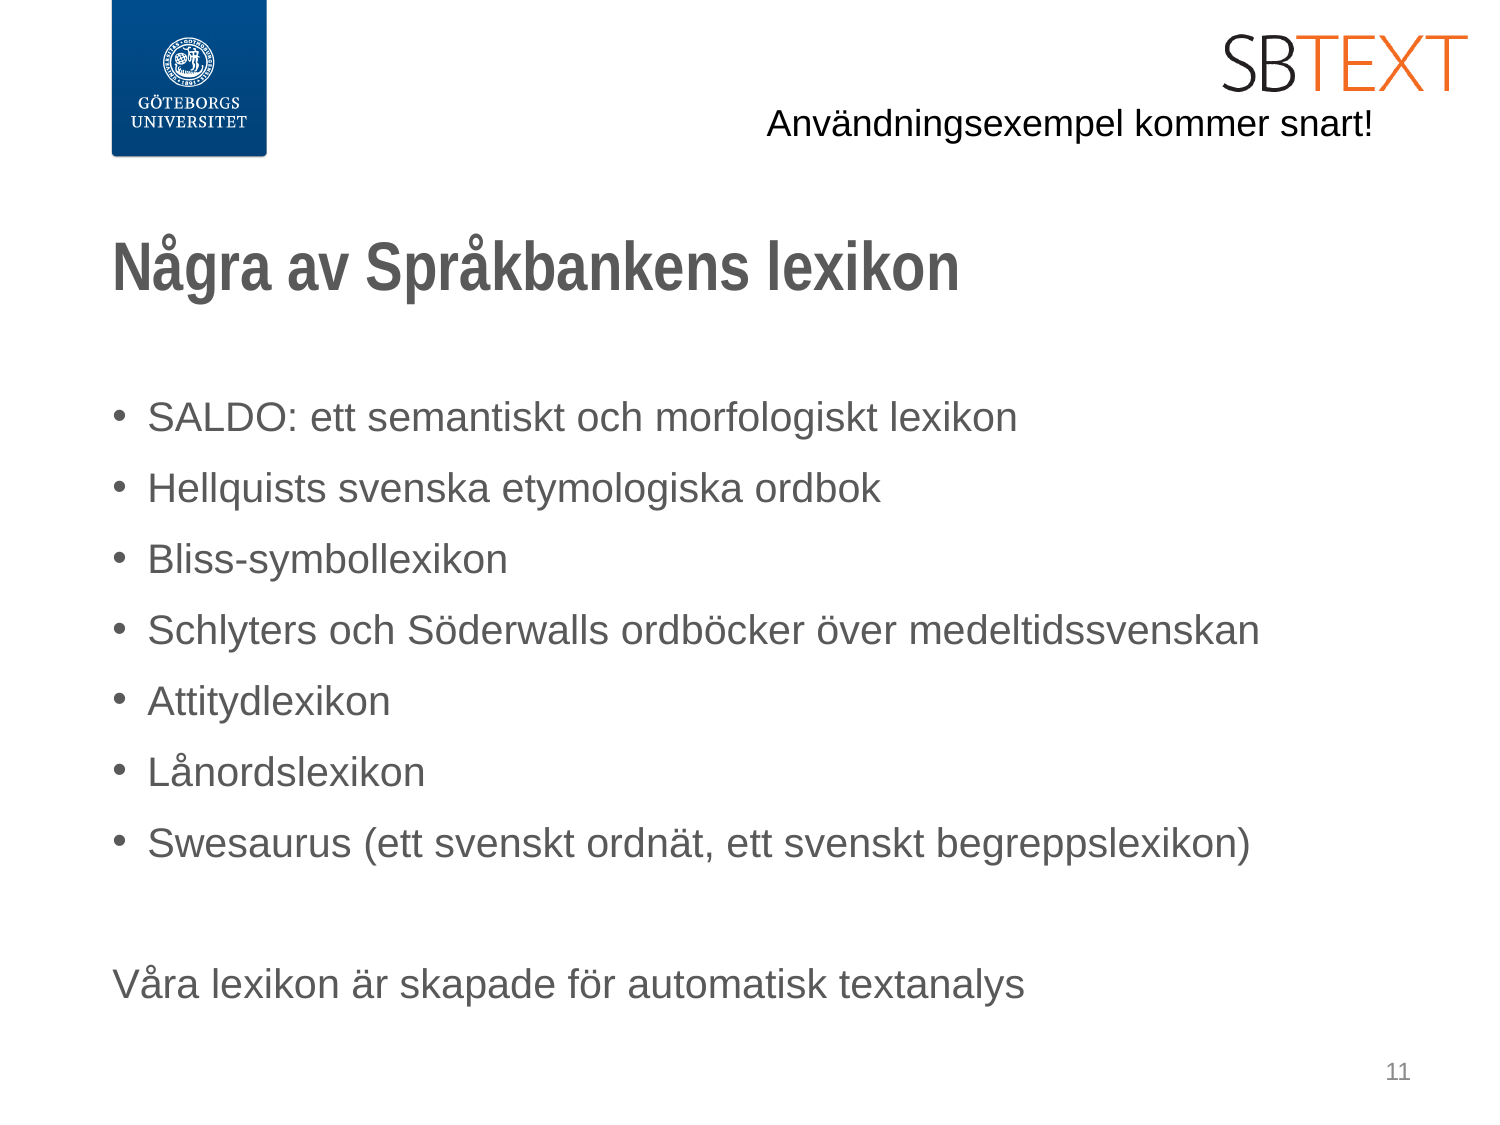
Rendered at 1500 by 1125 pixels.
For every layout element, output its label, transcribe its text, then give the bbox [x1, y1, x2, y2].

slide_number <number> [1316, 1051, 1412, 1091]
list SALDO: ett semantiskt och morfologiskt lexikon Hellquists svenska etymologiska ordbok Bliss-symbollexikon Schlyters och Söderwalls ordböcker över medeltidssvenskan Attitydlexikon Lånordslexikon Swesaurus (ett svenskt ordnät, ett svenskt begreppslexikon) Våra lexikon är skapade för automatisk textanalys [112, 385, 1341, 1012]
picture [1205, 19, 1476, 110]
title Några av Språkbankens lexikon [112, 231, 1412, 362]
text_box Användningsexempel kommer snart! [751, 91, 1437, 152]
picture [110, 0, 268, 159]
